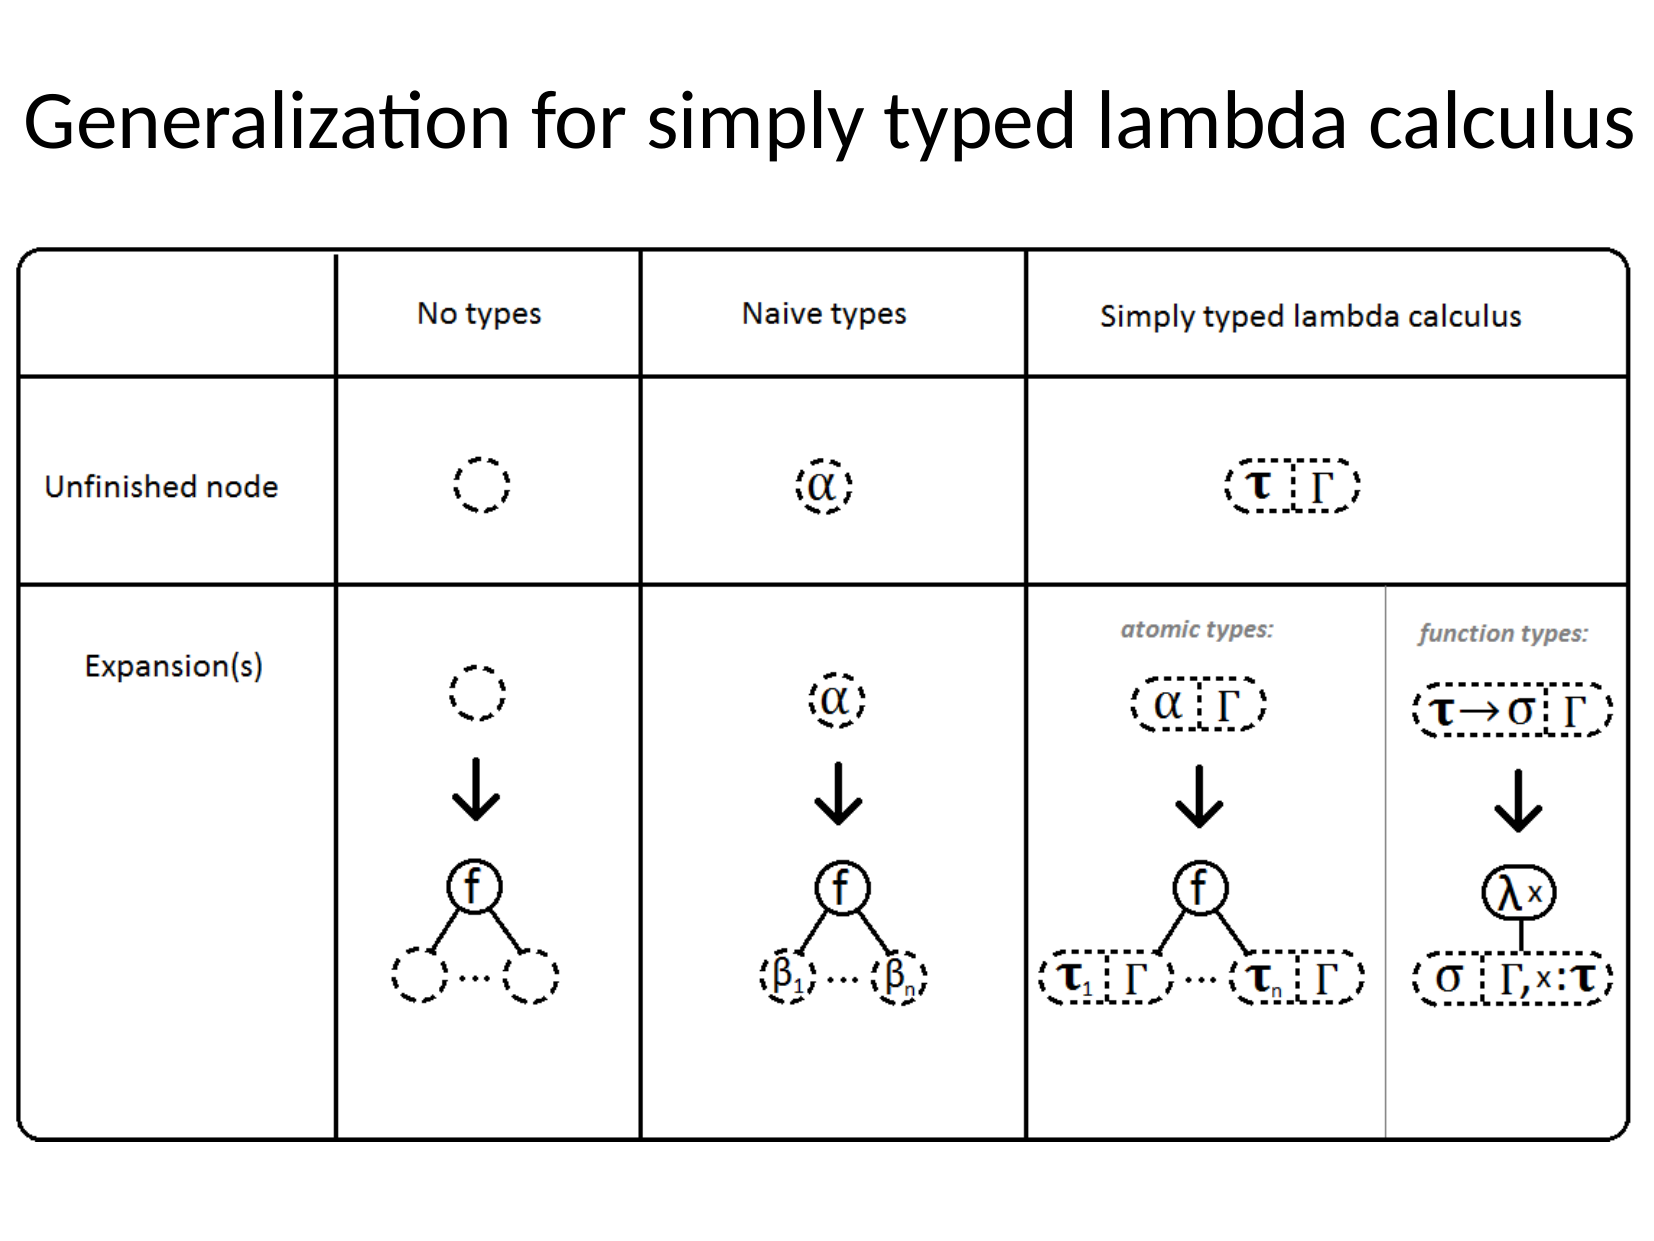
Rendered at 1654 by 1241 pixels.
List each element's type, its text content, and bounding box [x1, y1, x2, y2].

title Generalization for simply typed lambda calculus [15, 24, 1646, 232]
picture [15, 246, 1632, 1142]
